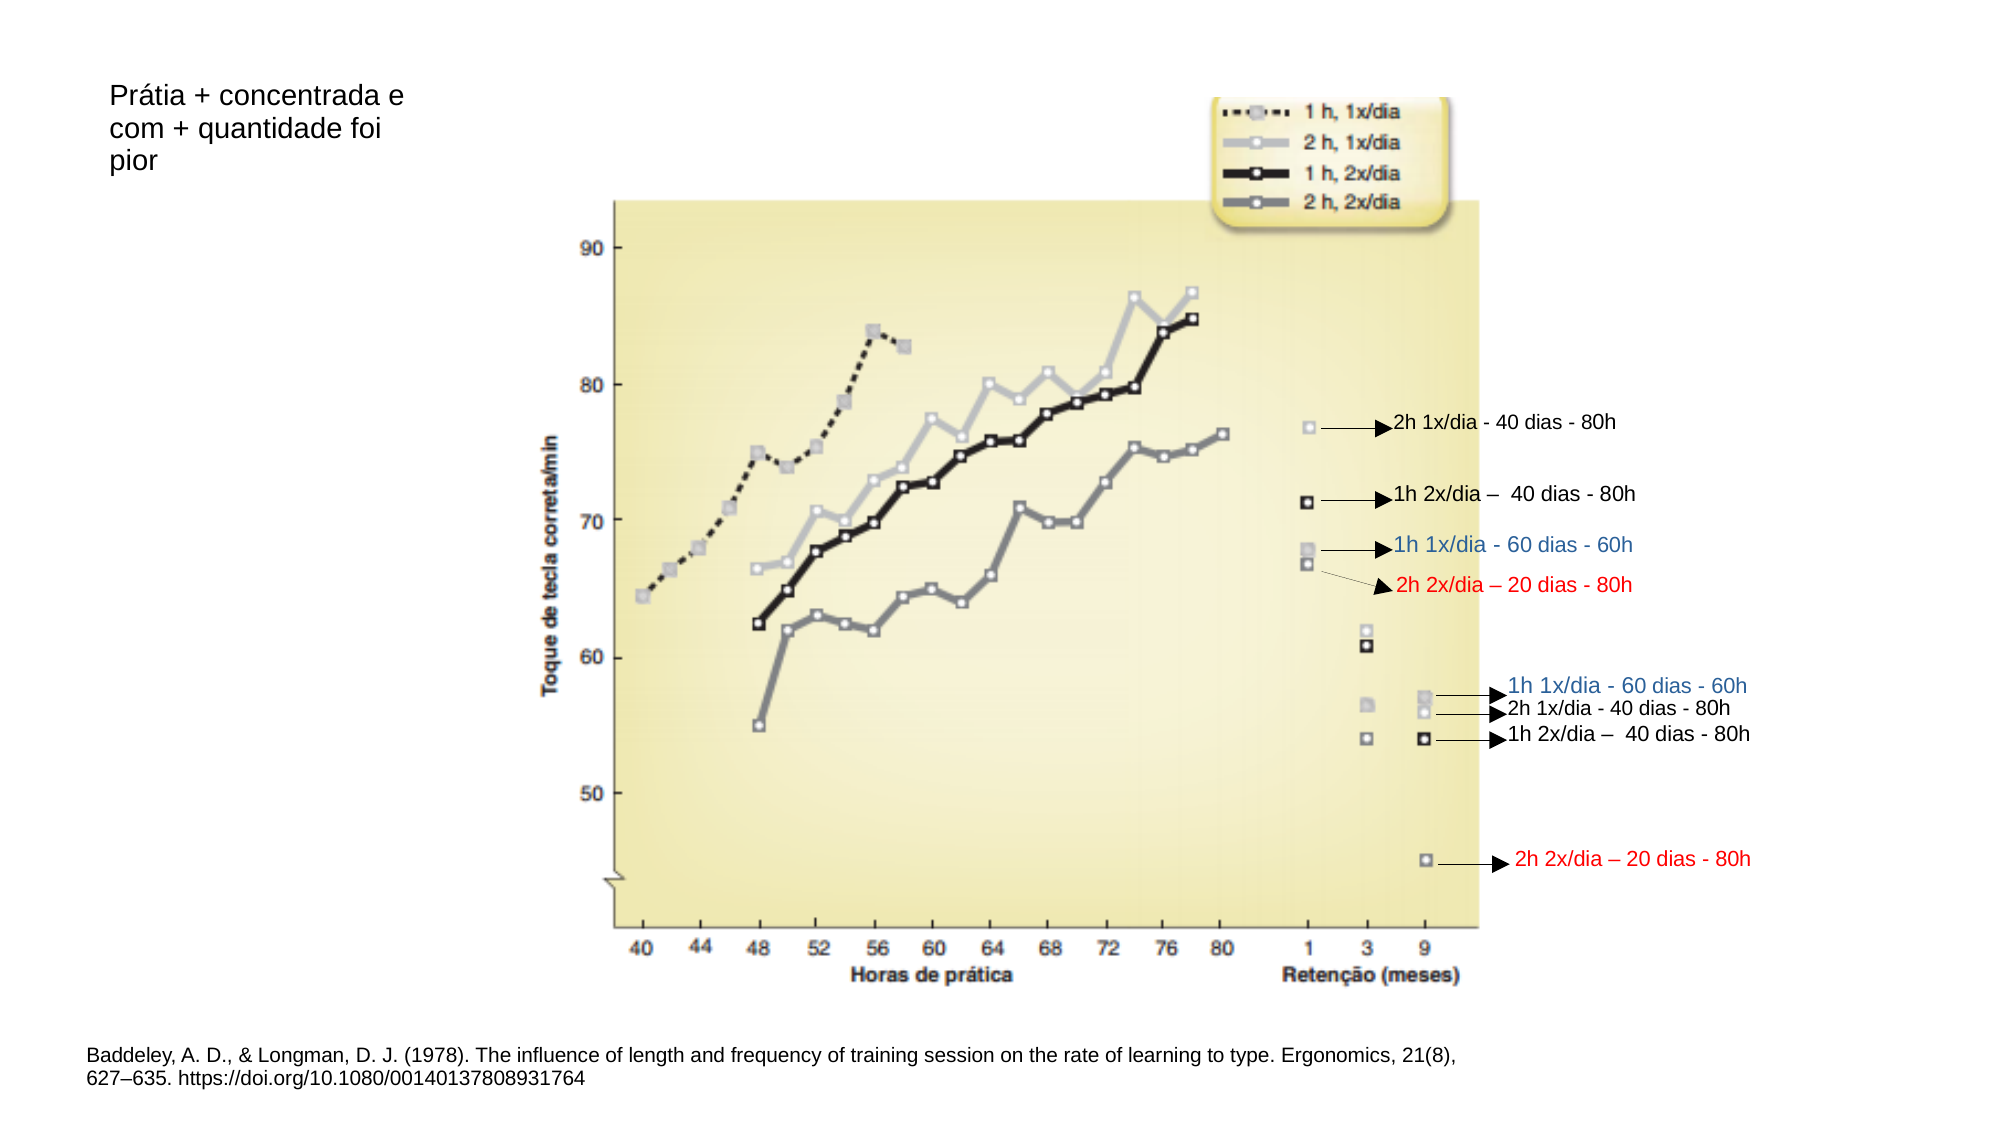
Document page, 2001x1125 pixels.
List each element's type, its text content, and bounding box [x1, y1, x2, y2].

text_box 2h 2x/dia – 20 dias - 80h [1381, 565, 1704, 614]
text_box Prátia + concentrada e com + quantidade foi pior [94, 71, 429, 248]
text_box 1h 2x/dia – 40 dias - 80h [1492, 714, 1958, 762]
picture [499, 97, 1608, 1000]
text_box 1h 1x/dia - 60 dias - 60h [1492, 665, 1958, 714]
text_box 1h 1x/dia - 60 dias - 60h [1378, 524, 1843, 573]
text_box 2h 1x/dia - 40 dias - 80h [1378, 402, 1843, 451]
text_box 1h 2x/dia – 40 dias - 80h [1378, 474, 1843, 522]
text_box 2h 2x/dia – 20 dias - 80h [1500, 839, 1823, 887]
text_box Baddeley, A. D., & Longman, D. J. (1978). The influence of length and frequency of training session on the rate of learning to type. Ergonomics, 21(8), 627–635. https://doi.org/10.1080/00140137808931764 [71, 1036, 1516, 1111]
